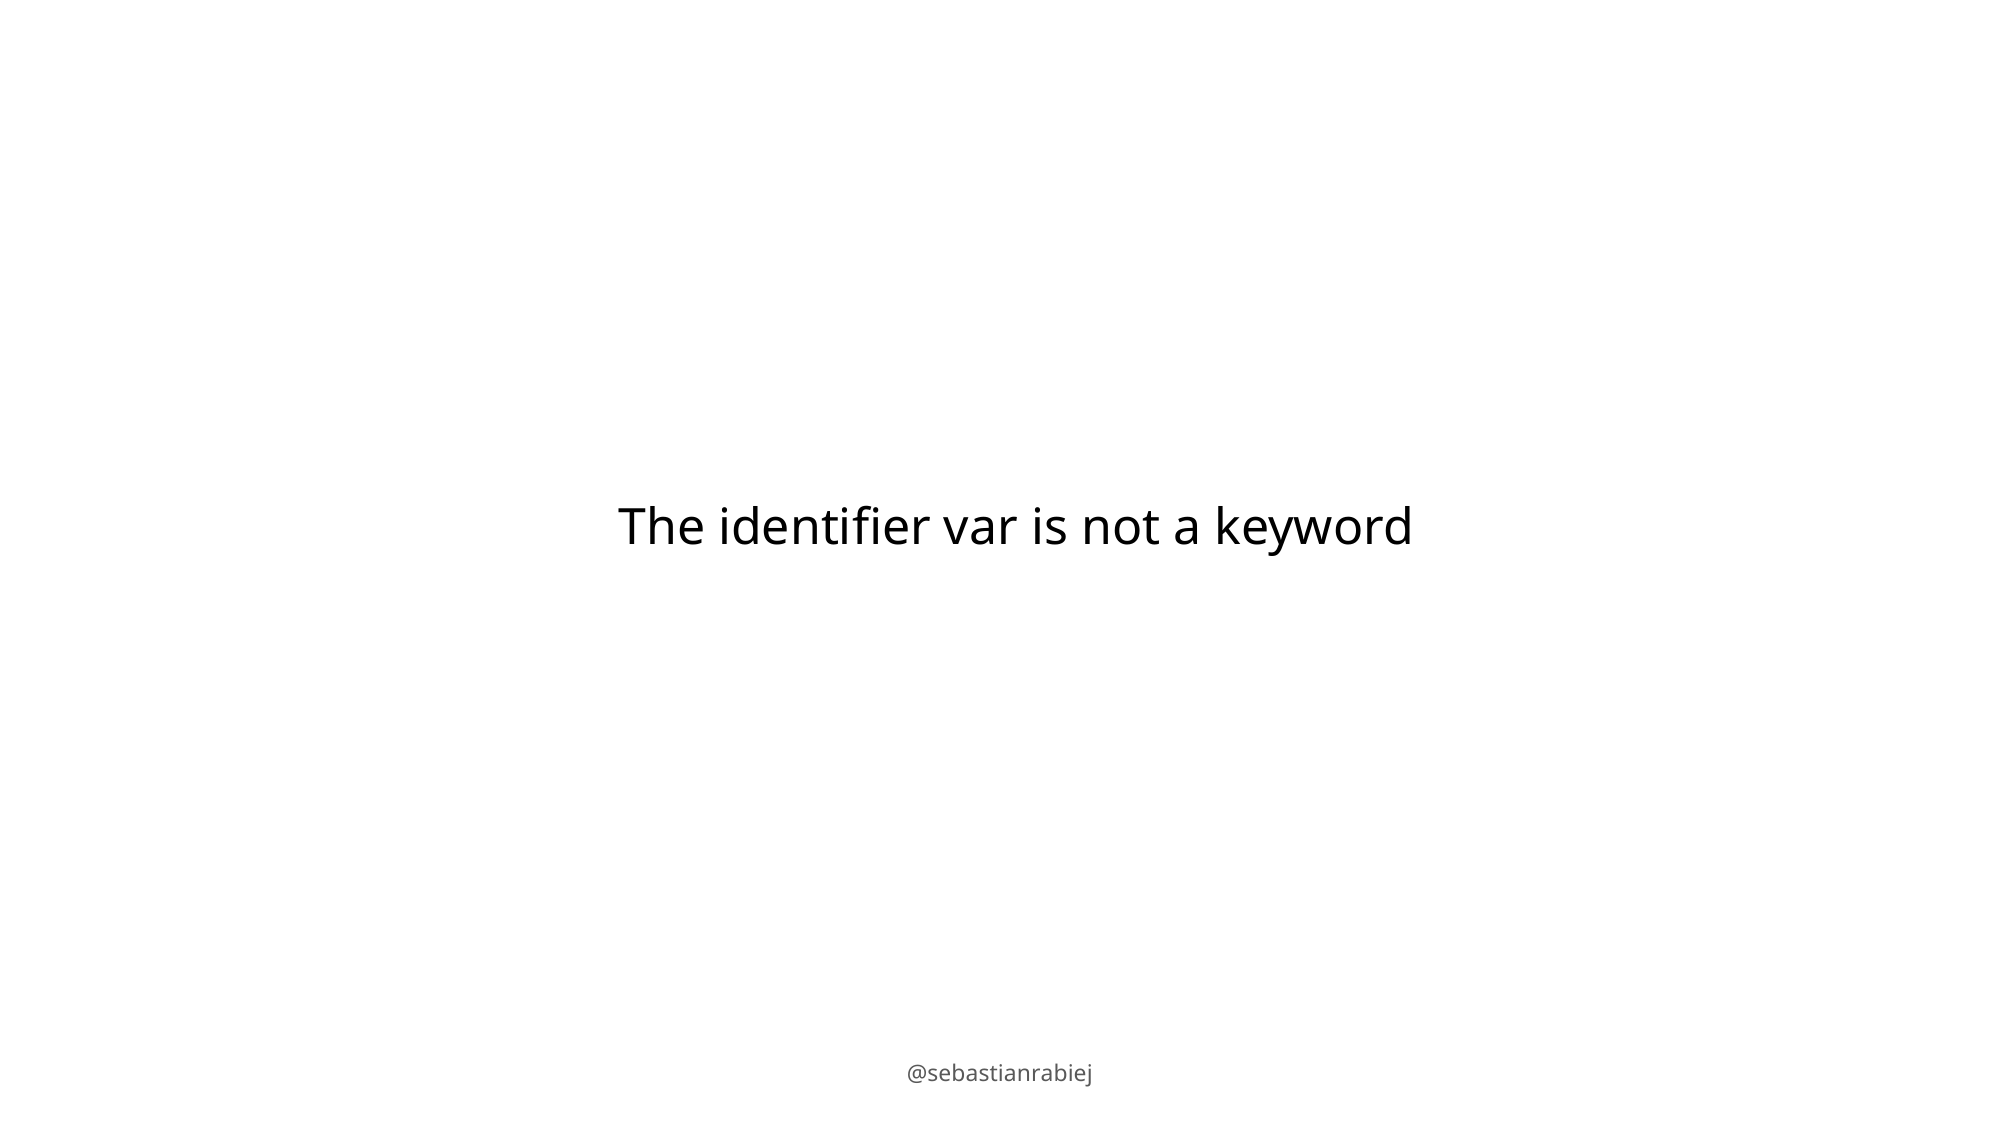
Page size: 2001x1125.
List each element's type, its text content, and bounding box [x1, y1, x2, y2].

text_box @sebastianrabiej [662, 1042, 1338, 1103]
text_box The identifier var is not a keyword [603, 486, 1397, 563]
